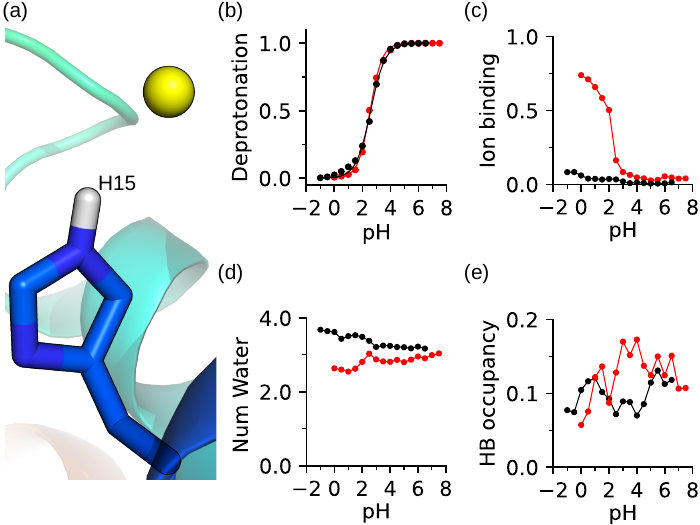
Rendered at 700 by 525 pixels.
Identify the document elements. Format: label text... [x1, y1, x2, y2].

picture [231, 29, 454, 244]
text_box (a) [0, 0, 44, 34]
text_box (c) [448, 0, 505, 34]
picture [478, 27, 700, 243]
picture [231, 309, 454, 524]
text_box (b) [202, 0, 259, 34]
picture [5, 1, 217, 480]
picture [478, 310, 700, 525]
text_box (e) [448, 250, 505, 292]
text_box (d) [202, 250, 259, 292]
text_box H15 [83, 162, 152, 203]
